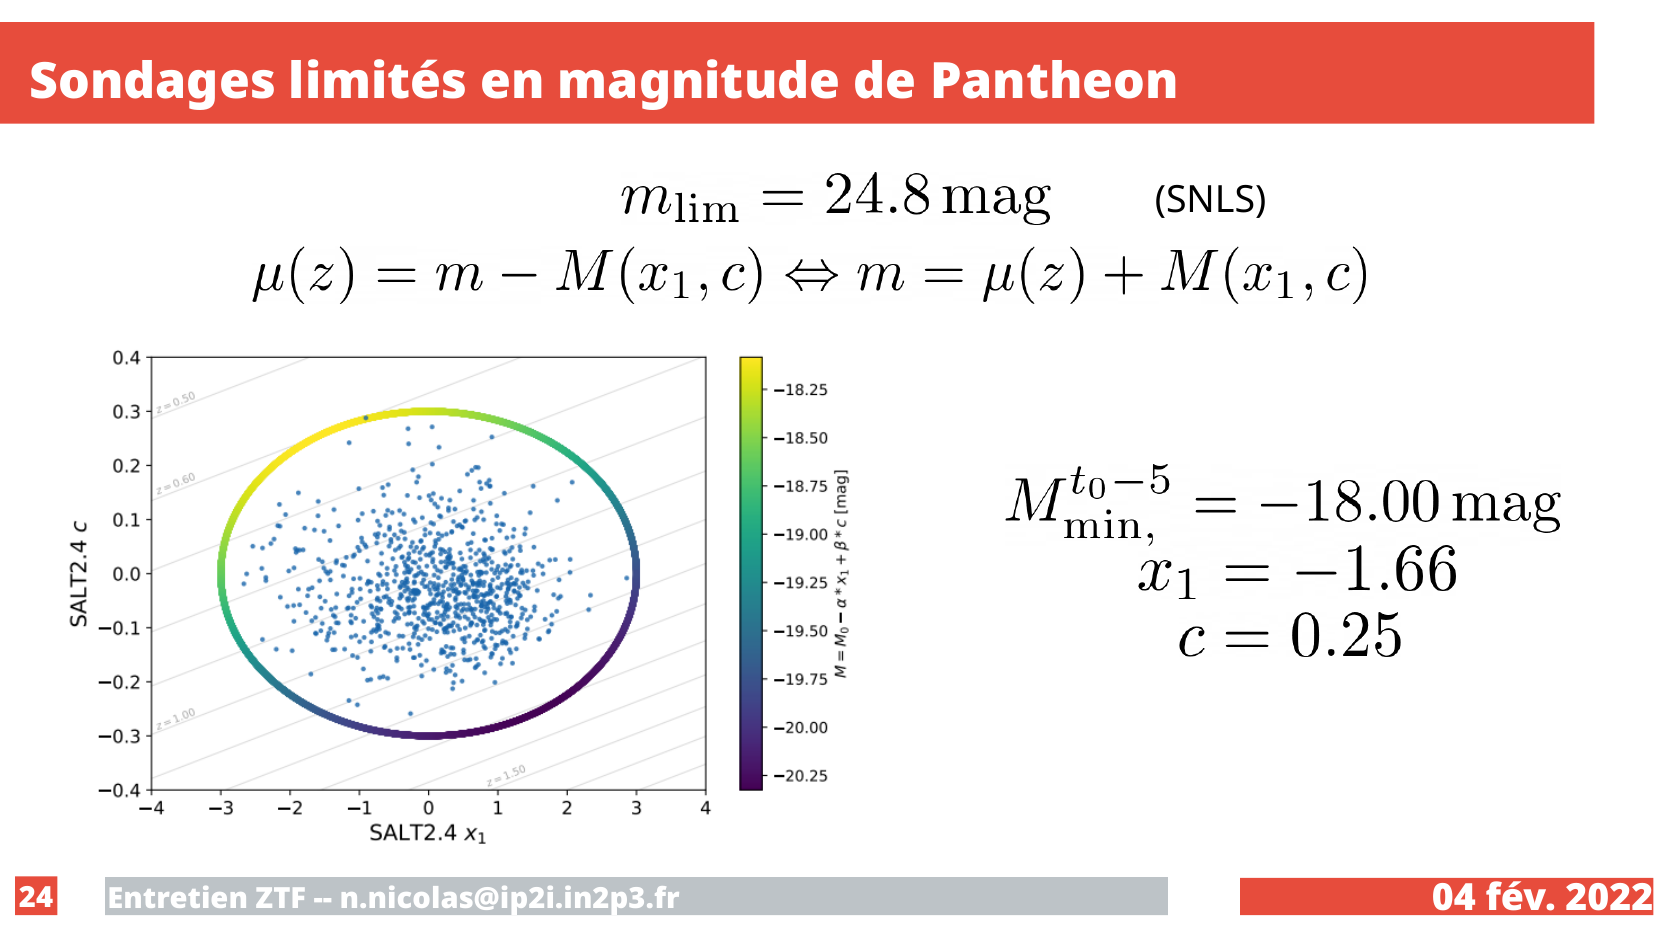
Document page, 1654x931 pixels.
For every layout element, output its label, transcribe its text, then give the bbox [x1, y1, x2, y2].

picture [1179, 612, 1401, 657]
title Sondages limités en magnitude de Pantheon [29, 44, 1565, 113]
picture [252, 246, 1366, 304]
picture [1005, 464, 1561, 599]
picture [621, 172, 1051, 226]
picture [65, 314, 931, 856]
text_box (SNLS) [1140, 165, 1306, 224]
